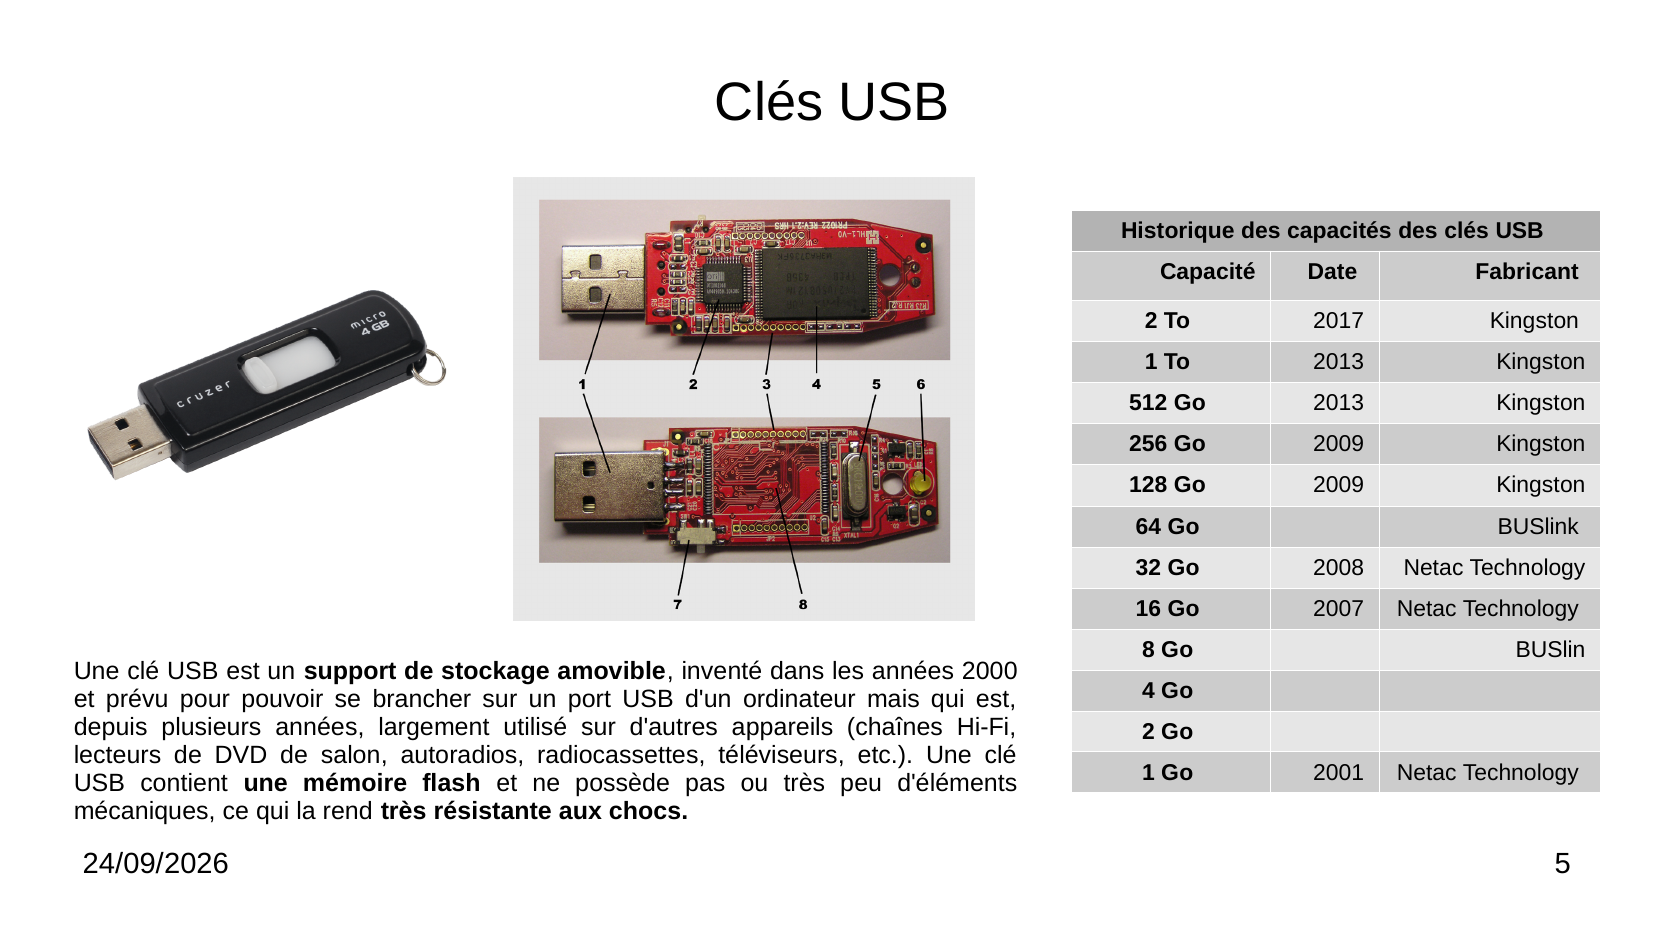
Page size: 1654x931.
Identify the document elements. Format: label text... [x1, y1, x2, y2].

table_cell Kingston [1380, 301, 1600, 341]
table_cell 128 Go [1072, 465, 1270, 506]
table_header Historique des capacités des clés USB [1072, 211, 1600, 251]
table_cell 2009 [1271, 424, 1379, 464]
table_cell Kingston [1380, 383, 1600, 423]
table_cell BUSlin [1380, 630, 1600, 670]
table_cell 8 Go [1072, 630, 1270, 670]
table_cell [1271, 507, 1379, 547]
table_cell Fabricant [1380, 252, 1600, 300]
table_cell [1380, 712, 1600, 751]
table_cell 2001 [1271, 752, 1379, 792]
title Clés USB [88, 49, 1577, 154]
table_cell 64 Go [1072, 507, 1270, 547]
table_cell 32 Go [1072, 548, 1270, 588]
table_cell BUSlink [1380, 507, 1600, 547]
table_cell 2 Go [1072, 712, 1270, 751]
table_cell Date [1271, 252, 1379, 300]
table_cell Netac Technology [1380, 589, 1600, 629]
table_cell 2 To [1072, 301, 1270, 341]
table_cell 4 Go [1072, 671, 1270, 711]
table_cell 2017 [1271, 301, 1379, 341]
table_cell 2007 [1271, 589, 1379, 629]
picture [513, 177, 975, 621]
table_cell Kingston [1380, 424, 1600, 464]
table_cell Netac Technology [1380, 548, 1600, 588]
table_cell 2013 [1271, 383, 1379, 423]
table_cell Kingston [1380, 465, 1600, 506]
picture [59, 265, 473, 507]
table_cell 1 Go [1072, 752, 1270, 792]
table_cell 1 To [1072, 342, 1270, 382]
table_cell [1380, 671, 1600, 711]
table_cell Kingston [1380, 342, 1600, 382]
table_cell 512 Go [1072, 383, 1270, 423]
table_cell 16 Go [1072, 589, 1270, 629]
table_cell [1271, 630, 1379, 670]
table_cell [1271, 671, 1379, 711]
table_cell Capacité [1072, 252, 1270, 300]
table_cell 2013 [1271, 342, 1379, 382]
text_box Une clé USB est un support de stockage amovible, inventé dans les années 2000 et prévu pour pouvoir se brancher sur un port USB d'un ordinateur mais qui est, depuis plusieurs années, largement utilisé sur d'autres appareils (chaînes Hi-Fi, lecteurs de DVD de salon, autoradios, radiocassettes, téléviseurs, etc.). Une clé USB contient une mémoire flash et ne possède pas ou très peu d'éléments mécaniques, ce qui la rend très résistante aux chocs. [59, 649, 1034, 833]
table_cell 2009 [1271, 465, 1379, 506]
table_cell 2008 [1271, 548, 1379, 588]
table_cell Netac Technology [1380, 752, 1600, 792]
table_cell [1271, 712, 1379, 751]
table_cell 256 Go [1072, 424, 1270, 464]
